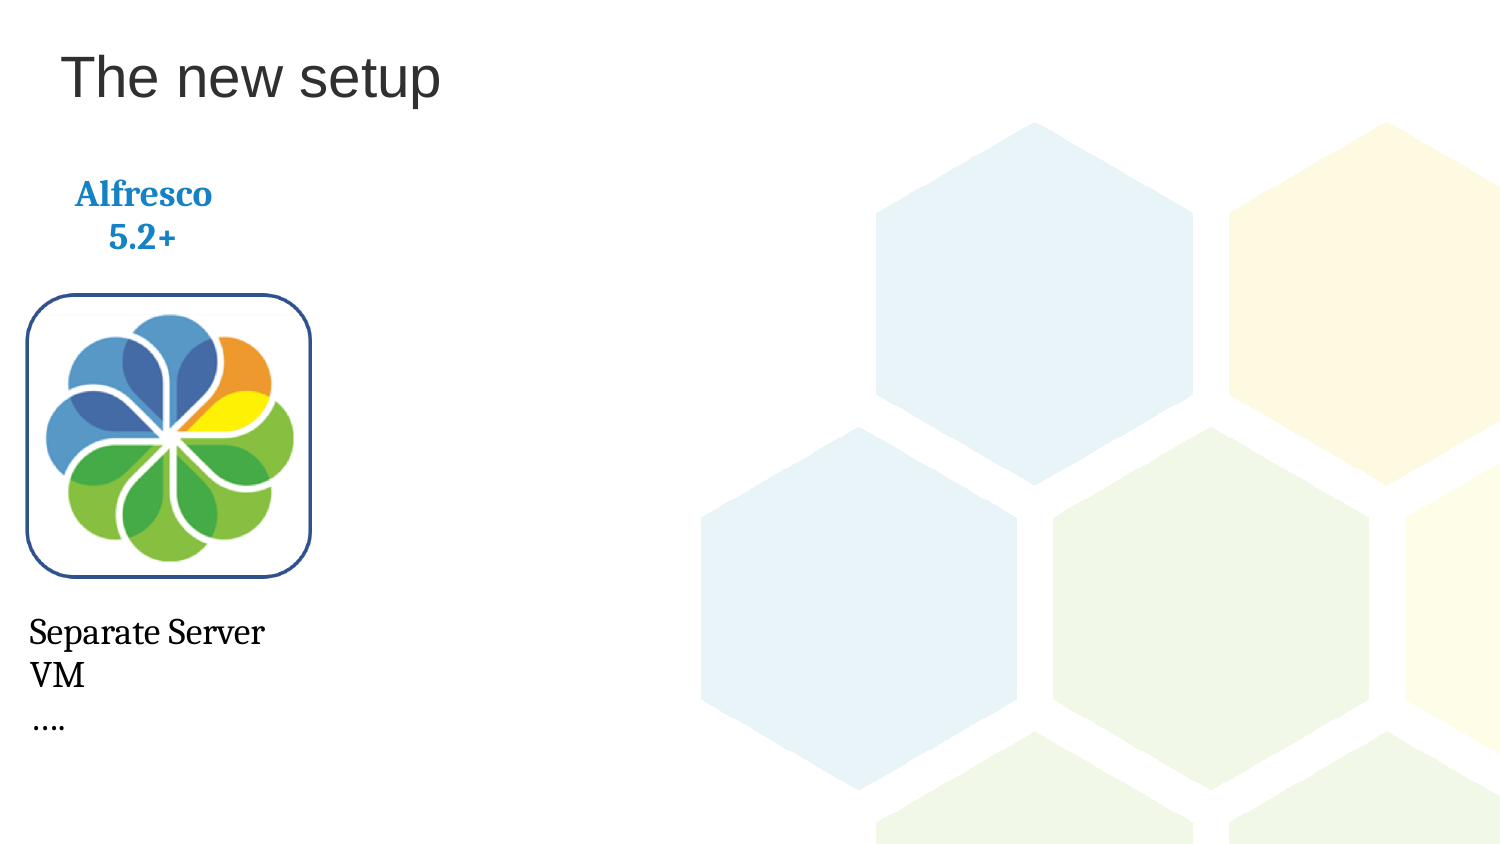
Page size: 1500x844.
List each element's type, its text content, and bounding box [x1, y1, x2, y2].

picture [0, 0, 1500, 844]
text_box Separate Server VM …. [15, 603, 376, 749]
text_box Alfresco 5.2+ [60, 165, 271, 267]
title The new setup [45, 24, 1443, 118]
